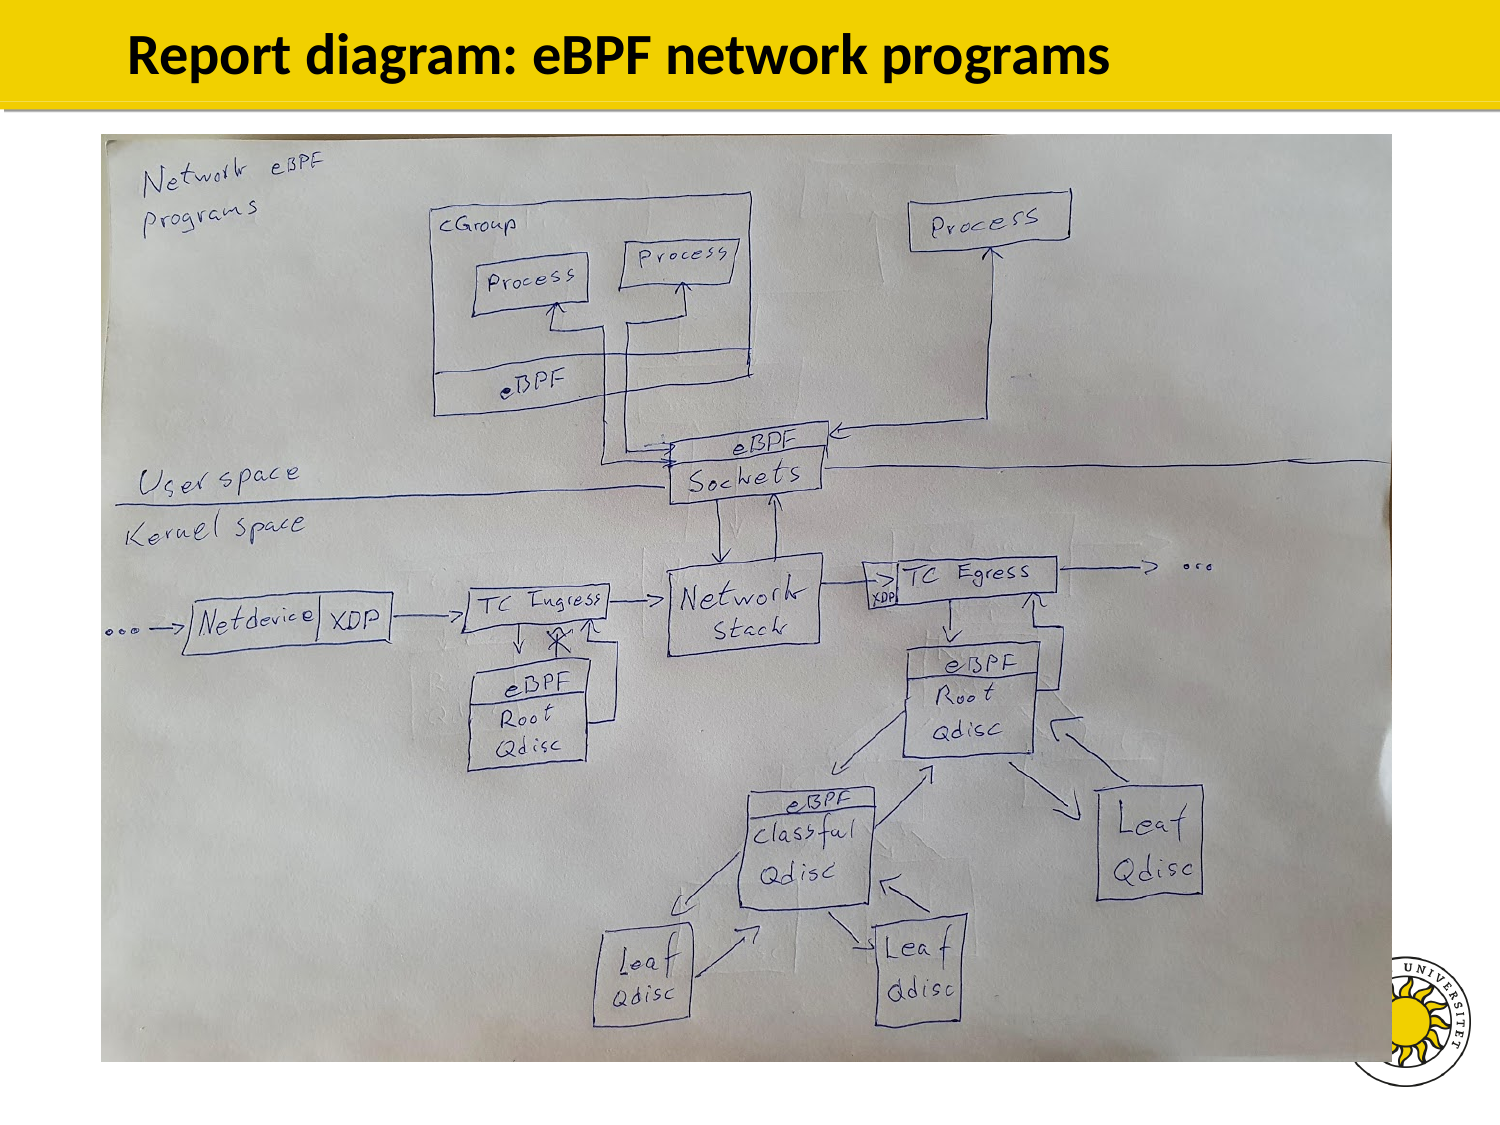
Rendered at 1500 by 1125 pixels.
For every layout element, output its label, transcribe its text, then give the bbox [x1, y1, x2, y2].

title Report diagram: eBPF network programs [112, 0, 1388, 102]
picture [101, 134, 1471, 1095]
